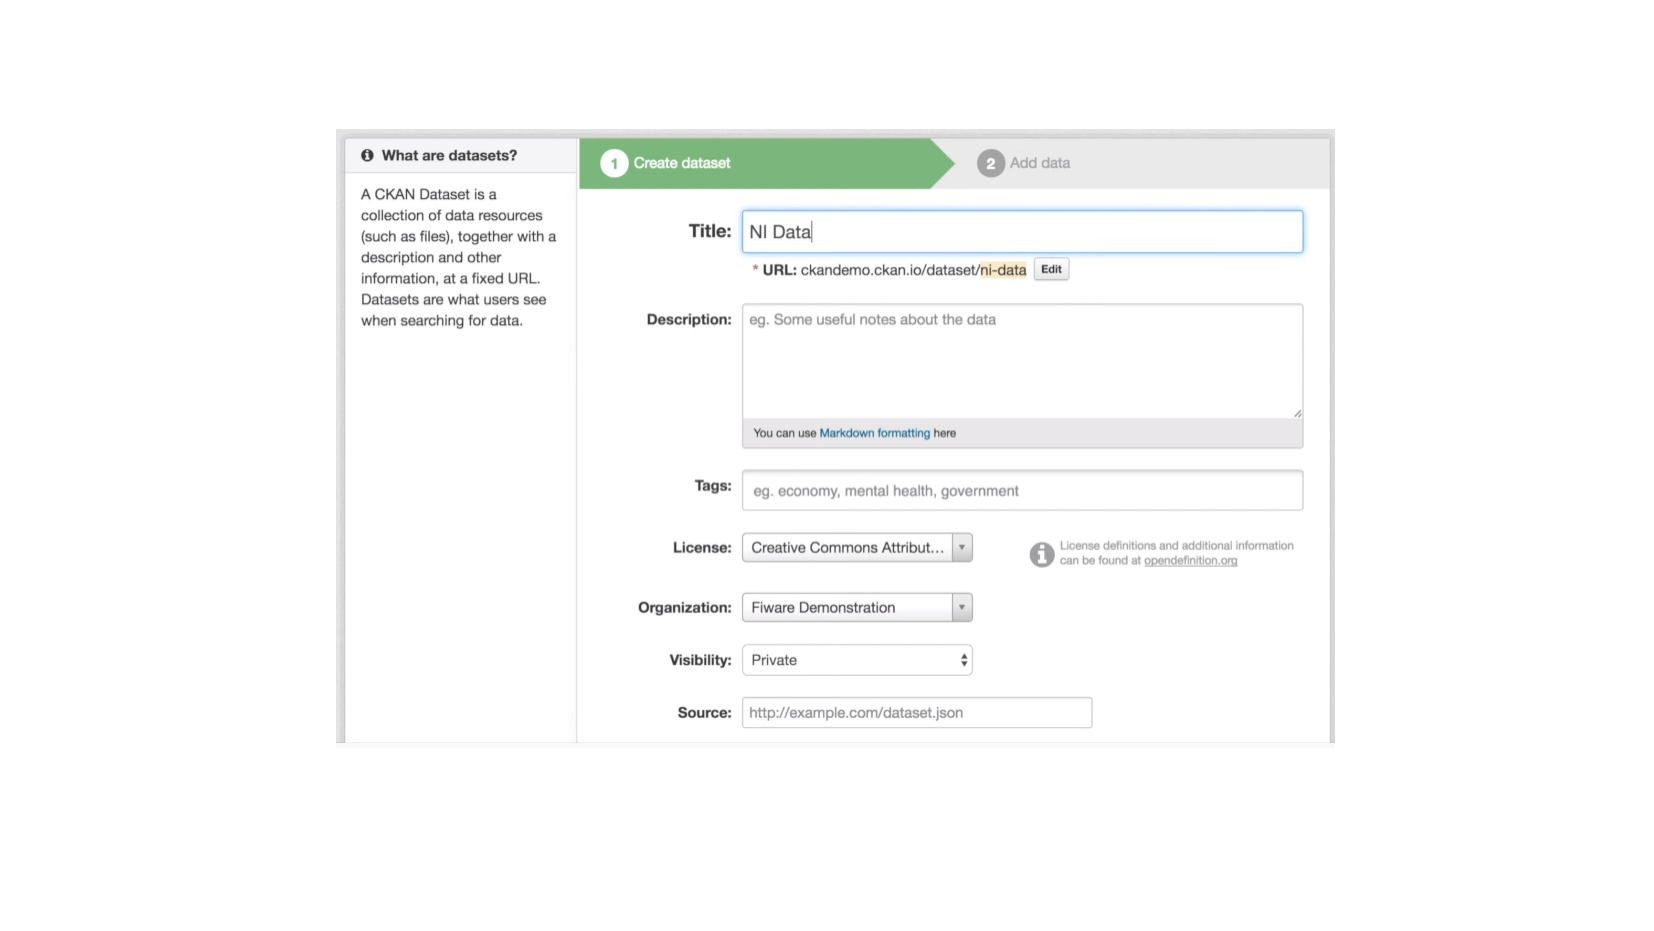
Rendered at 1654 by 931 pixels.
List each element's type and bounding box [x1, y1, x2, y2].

picture [336, 129, 1335, 748]
